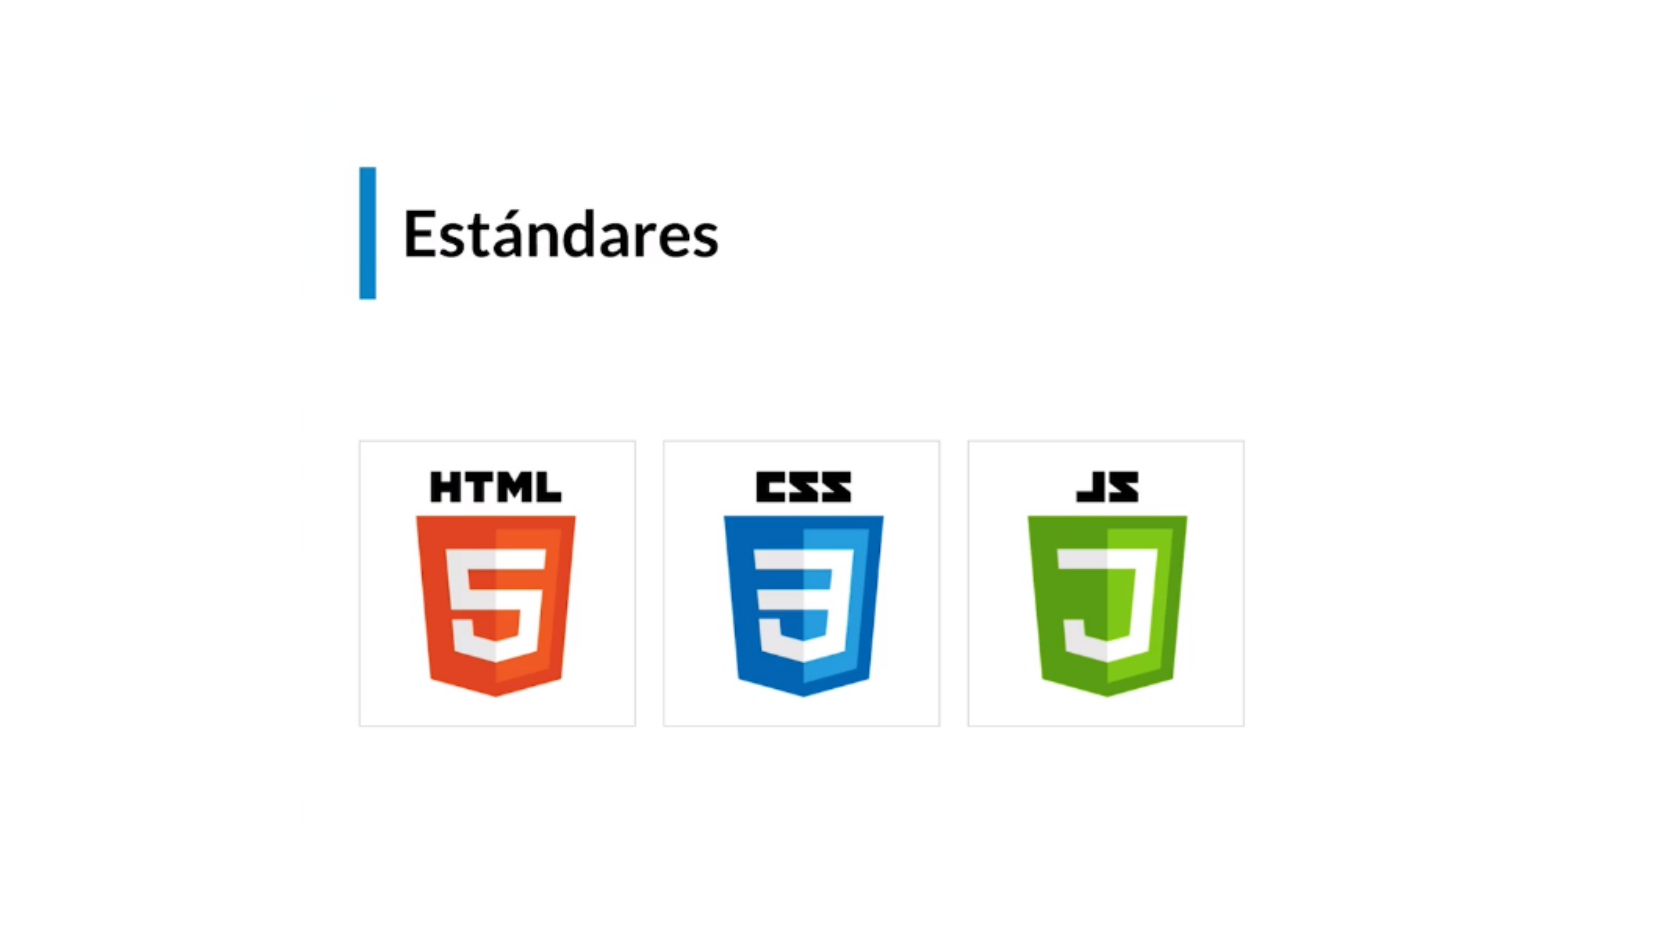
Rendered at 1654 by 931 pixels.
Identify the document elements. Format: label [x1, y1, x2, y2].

picture [300, 100, 1303, 858]
